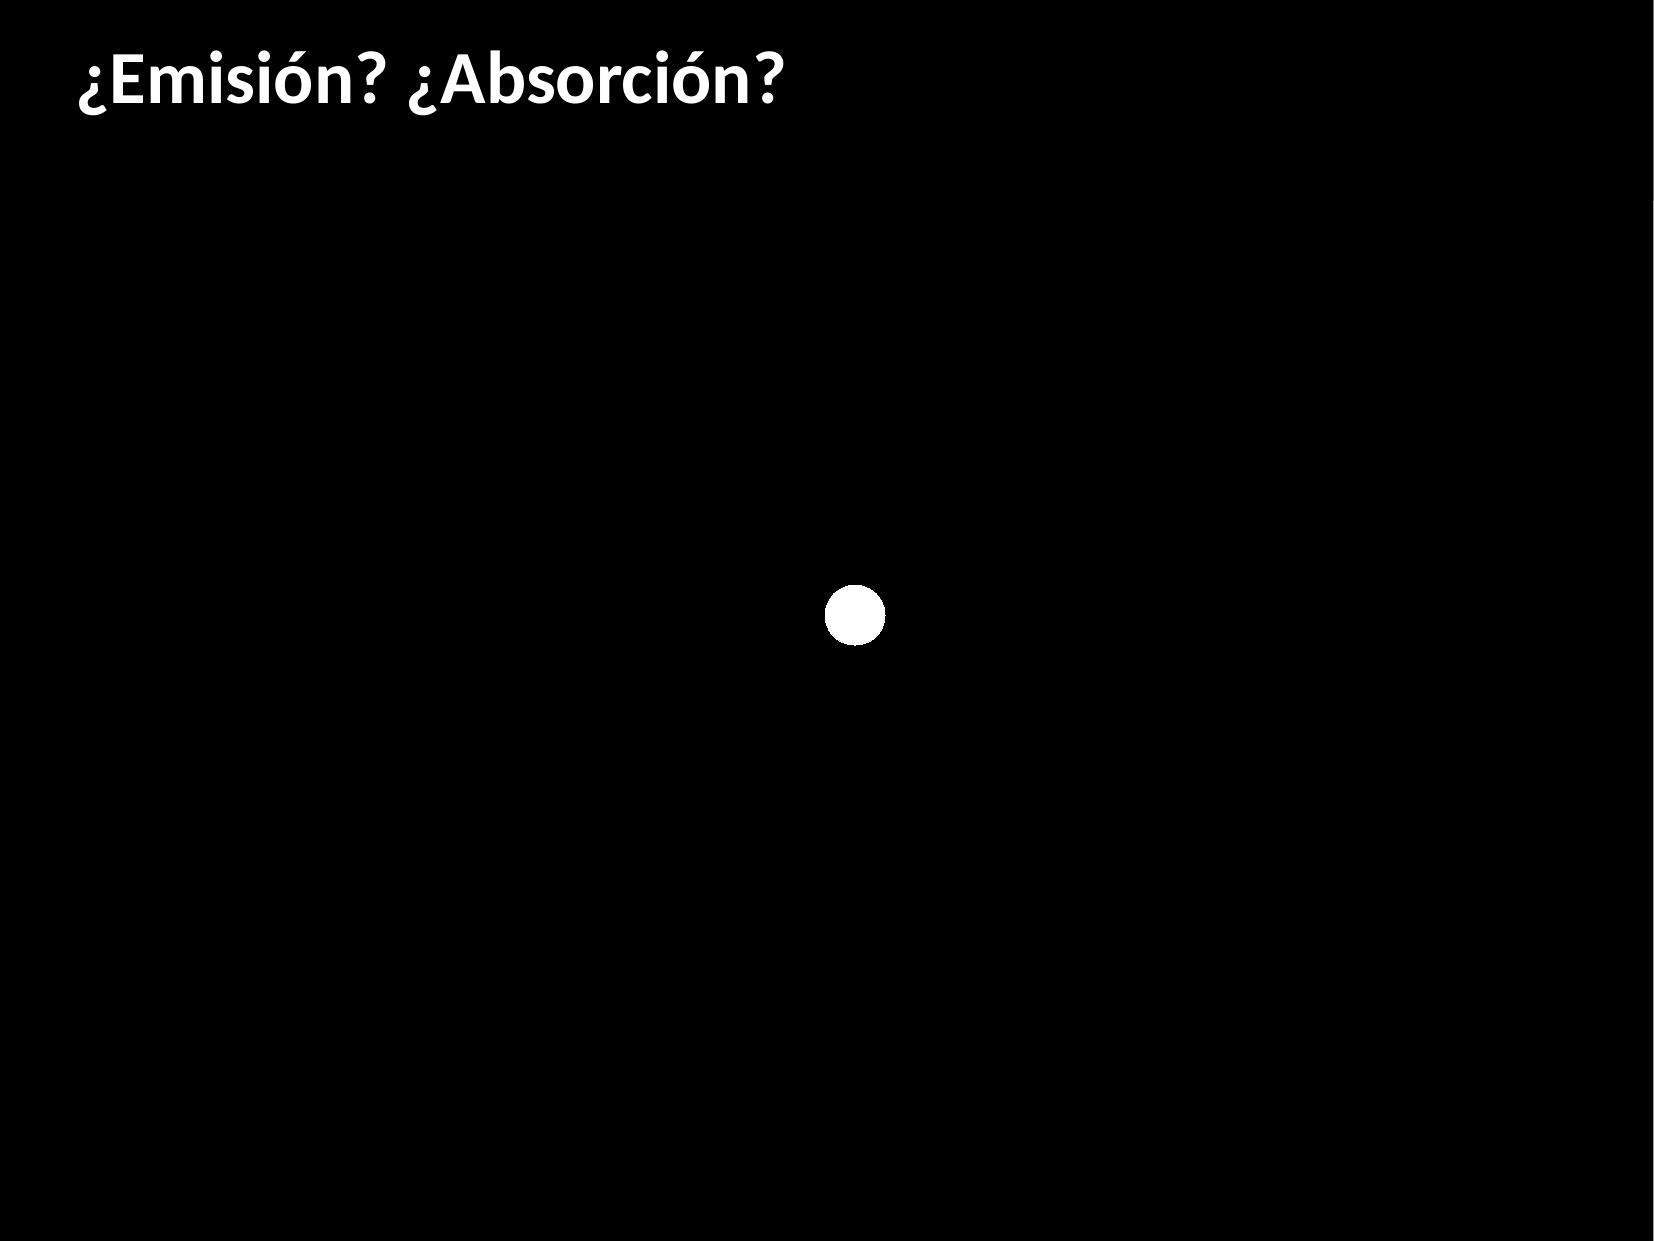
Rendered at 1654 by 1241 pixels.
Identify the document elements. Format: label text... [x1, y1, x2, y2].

title ¿Emisión? ¿Absorción? [75, 19, 1564, 151]
text_box [0, 0, 1654, 1241]
